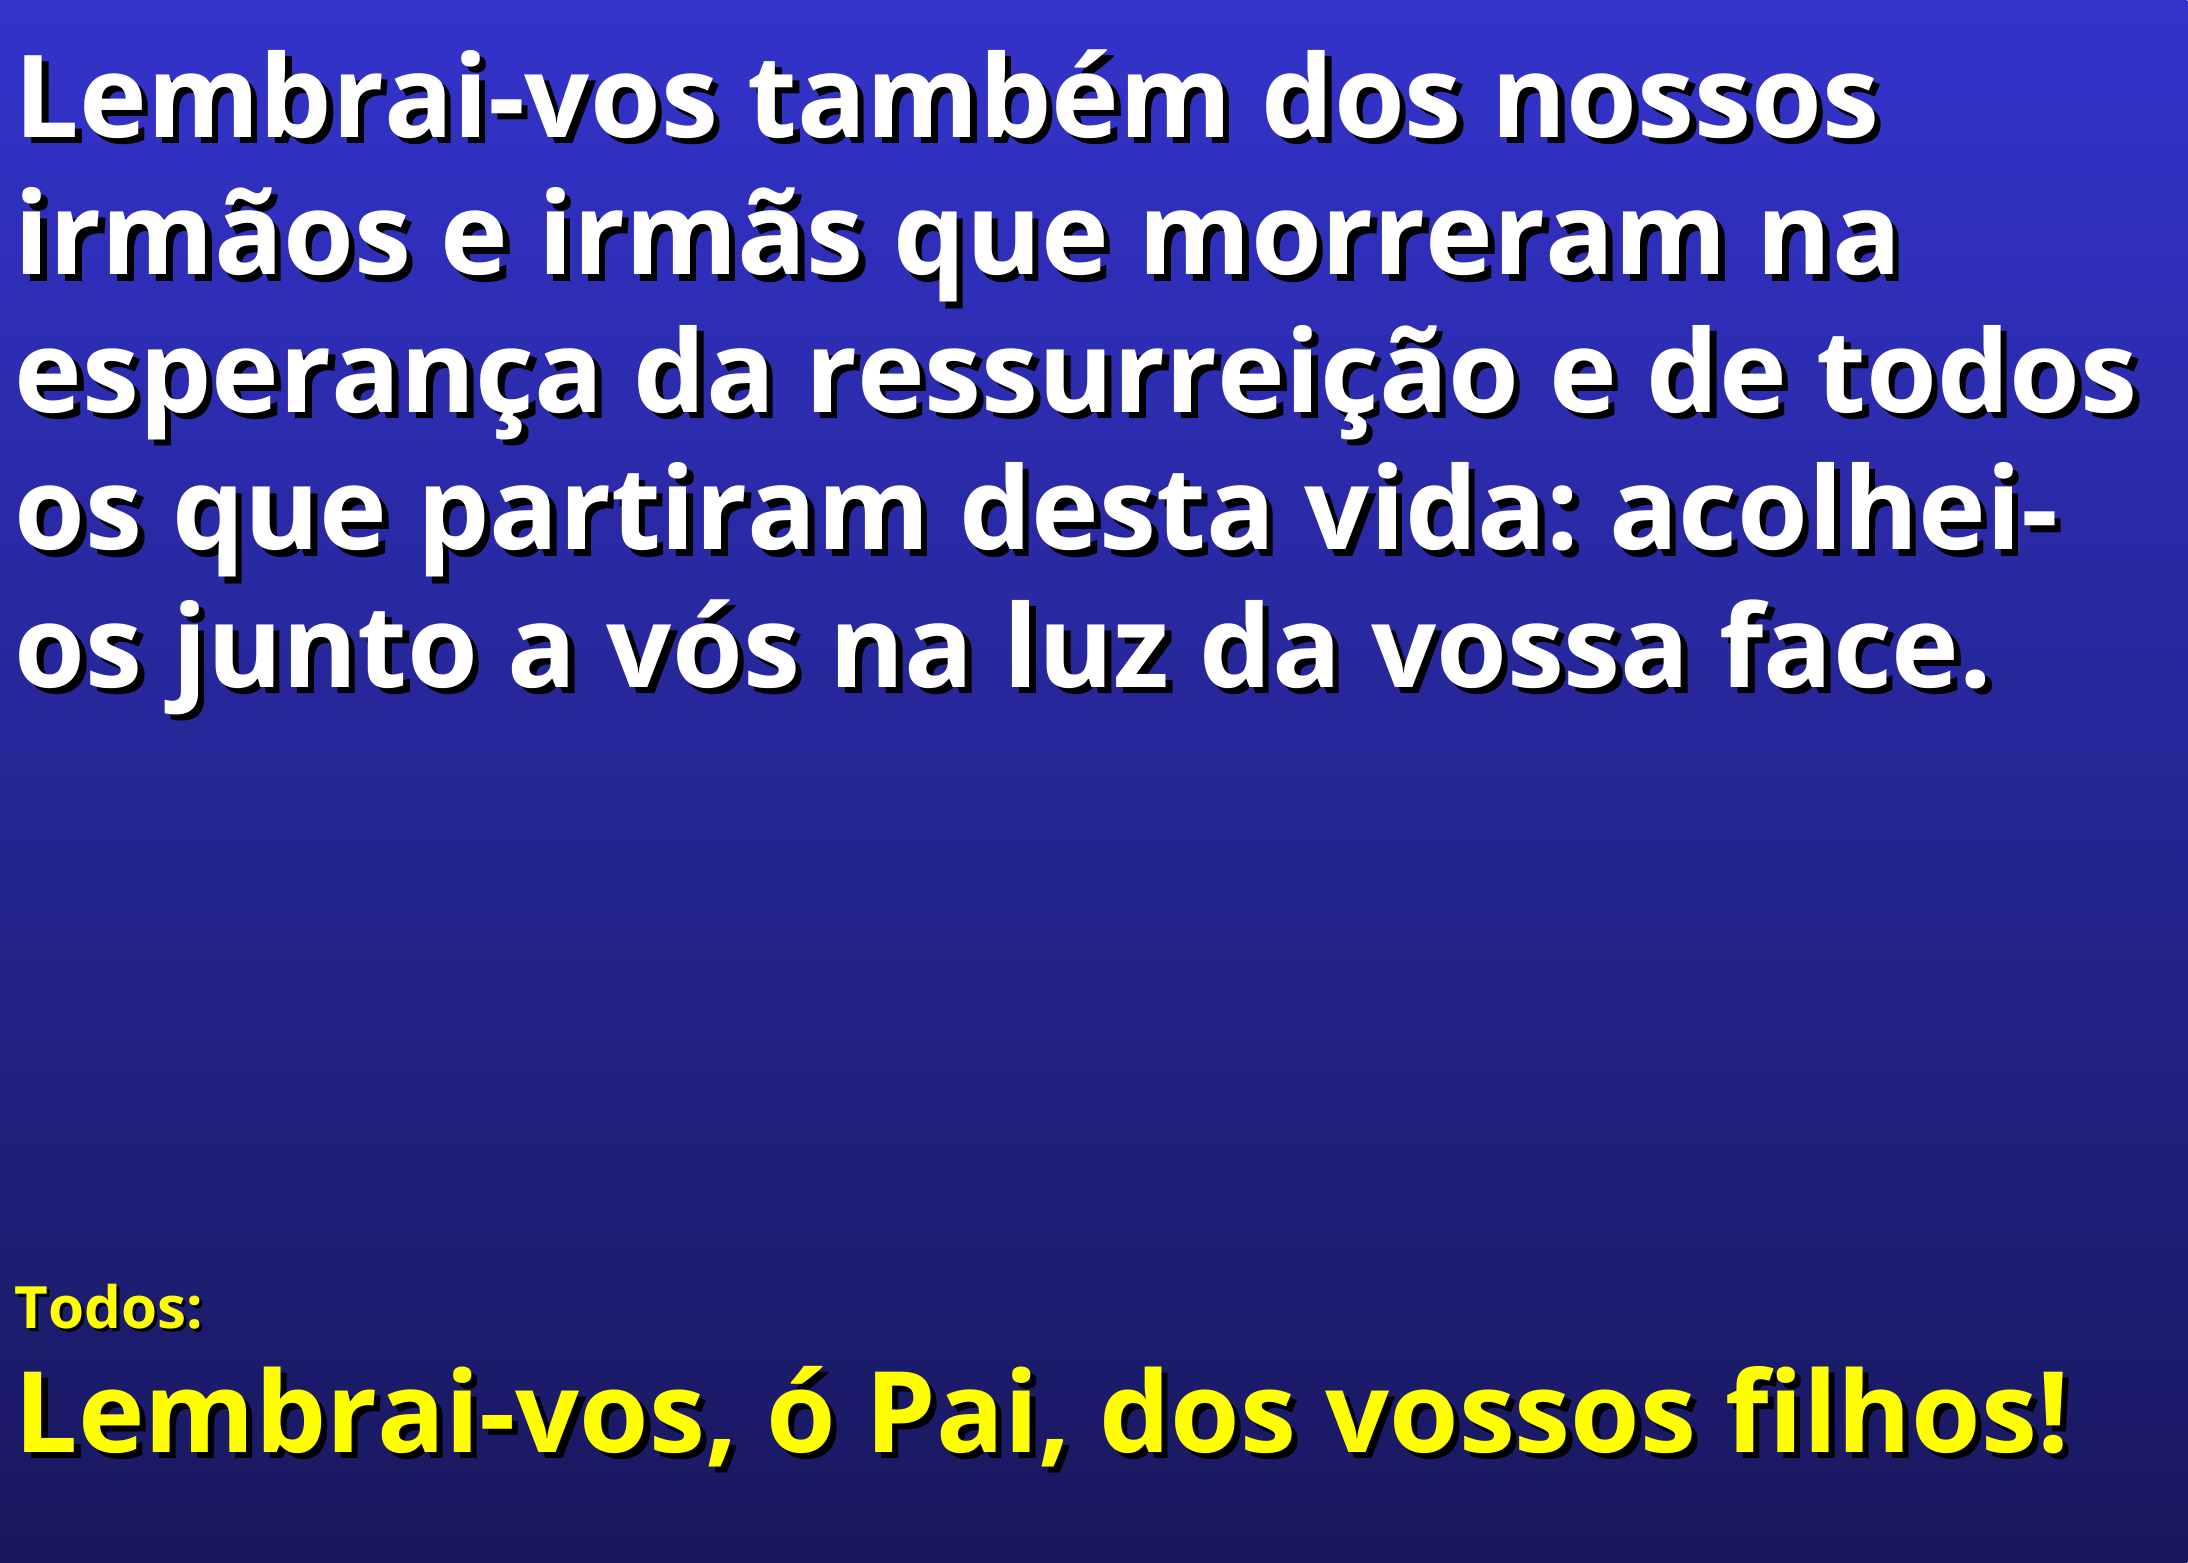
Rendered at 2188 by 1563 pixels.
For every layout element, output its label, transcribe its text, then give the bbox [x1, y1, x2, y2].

text_box Lembrai-vos também dos nossos irmãos e irmãs que morreram na esperança da ressurreição e de todos os que partiram desta vida: acolhei-os junto a vós na luz da vossa face. Todos: Lembrai-vos, ó Pai, dos vossos filhos! [0, 15, 2188, 1483]
